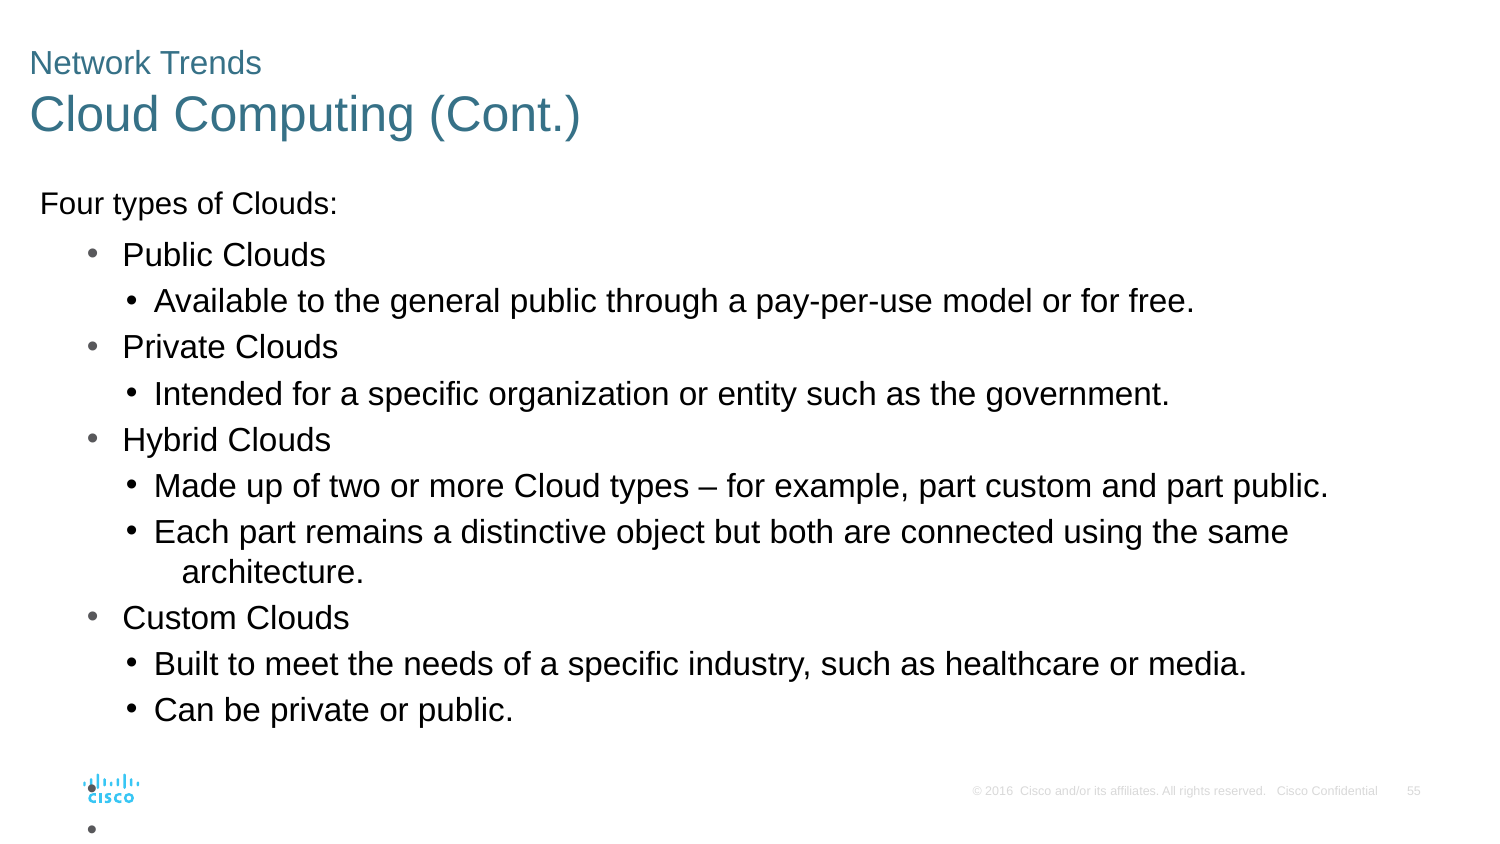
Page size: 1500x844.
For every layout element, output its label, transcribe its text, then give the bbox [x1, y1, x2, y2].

title Network Trends Cloud Computing (Cont.) [14, 6, 795, 177]
list Four types of Clouds: Public Clouds Available to the general public through a pay-per-use model or for free. Private Clouds Intended for a specific organization or entity such as the government. Hybrid Clouds Made up of two or more Cloud types – for example, part custom and part public. Each part remains a distinctive object but both are connected using the same architecture. Custom Clouds Built to meet the needs of a specific industry, such as healthcare or media. Can be private or public. [24, 176, 1477, 770]
